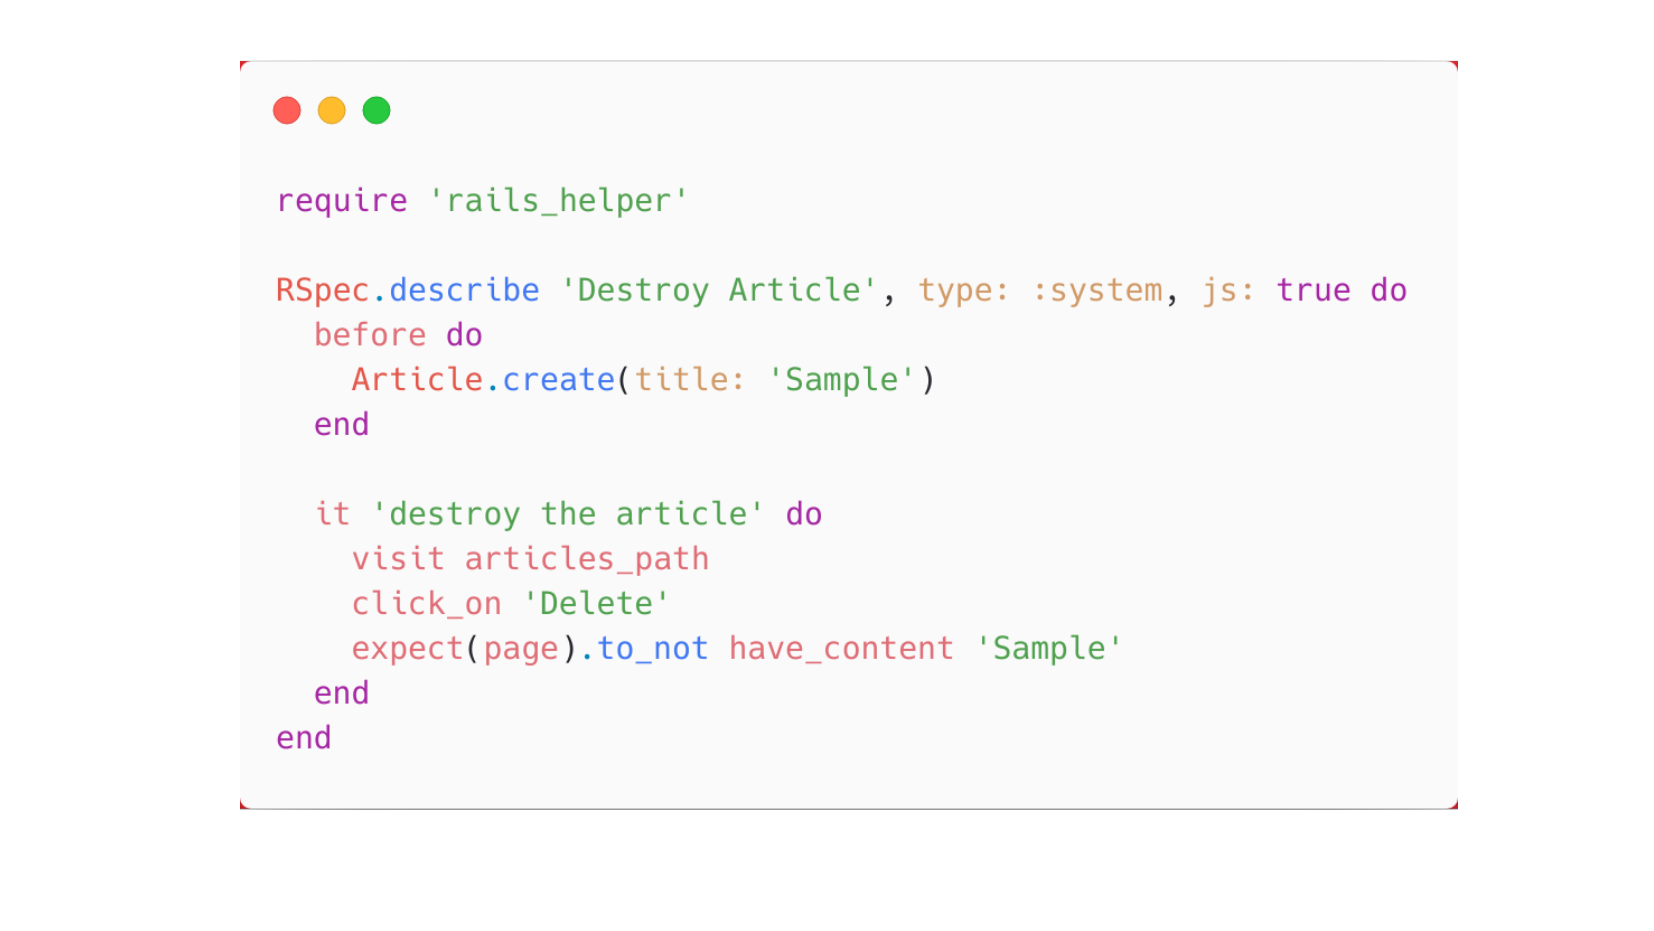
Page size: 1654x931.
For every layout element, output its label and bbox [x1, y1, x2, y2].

picture [240, 60, 1458, 811]
